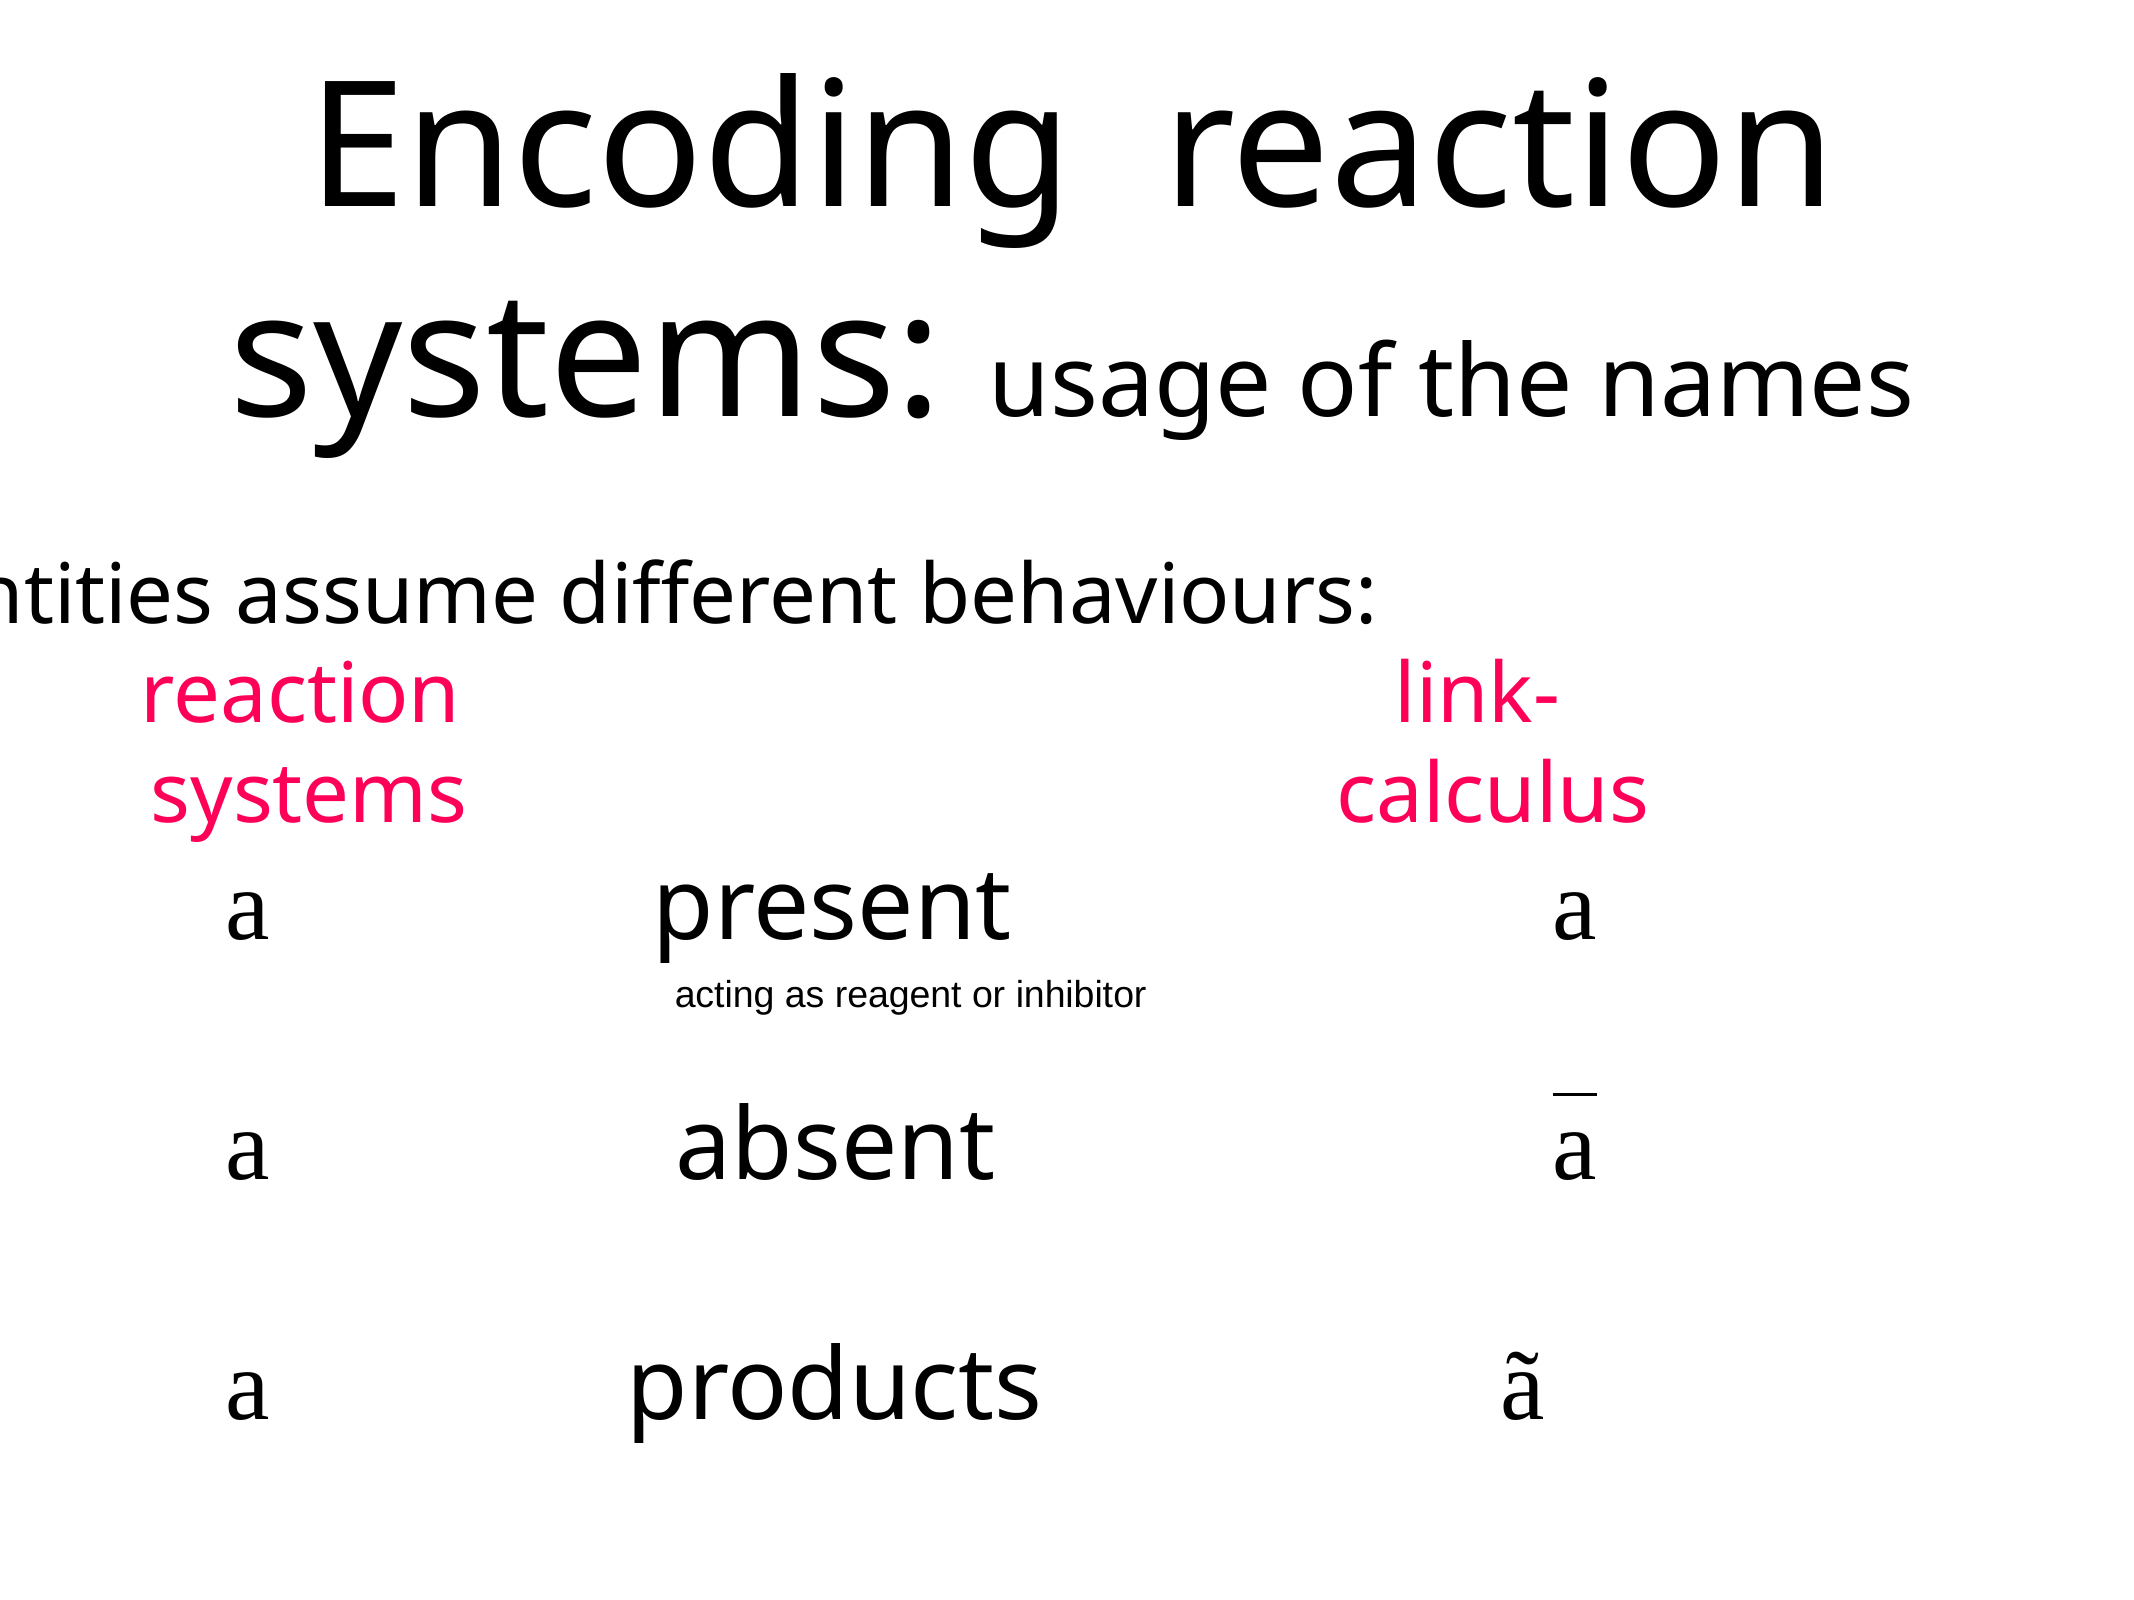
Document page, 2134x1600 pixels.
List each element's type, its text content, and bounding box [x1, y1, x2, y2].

text_box acting as reagent or inhibitor [660, 966, 1261, 1066]
text_box entities assume different behaviours: reaction link- systems calculus a present a a absent a a products ã [0, 532, 2127, 1447]
title Encoding reaction systems: usage of the names [30, 23, 2116, 424]
